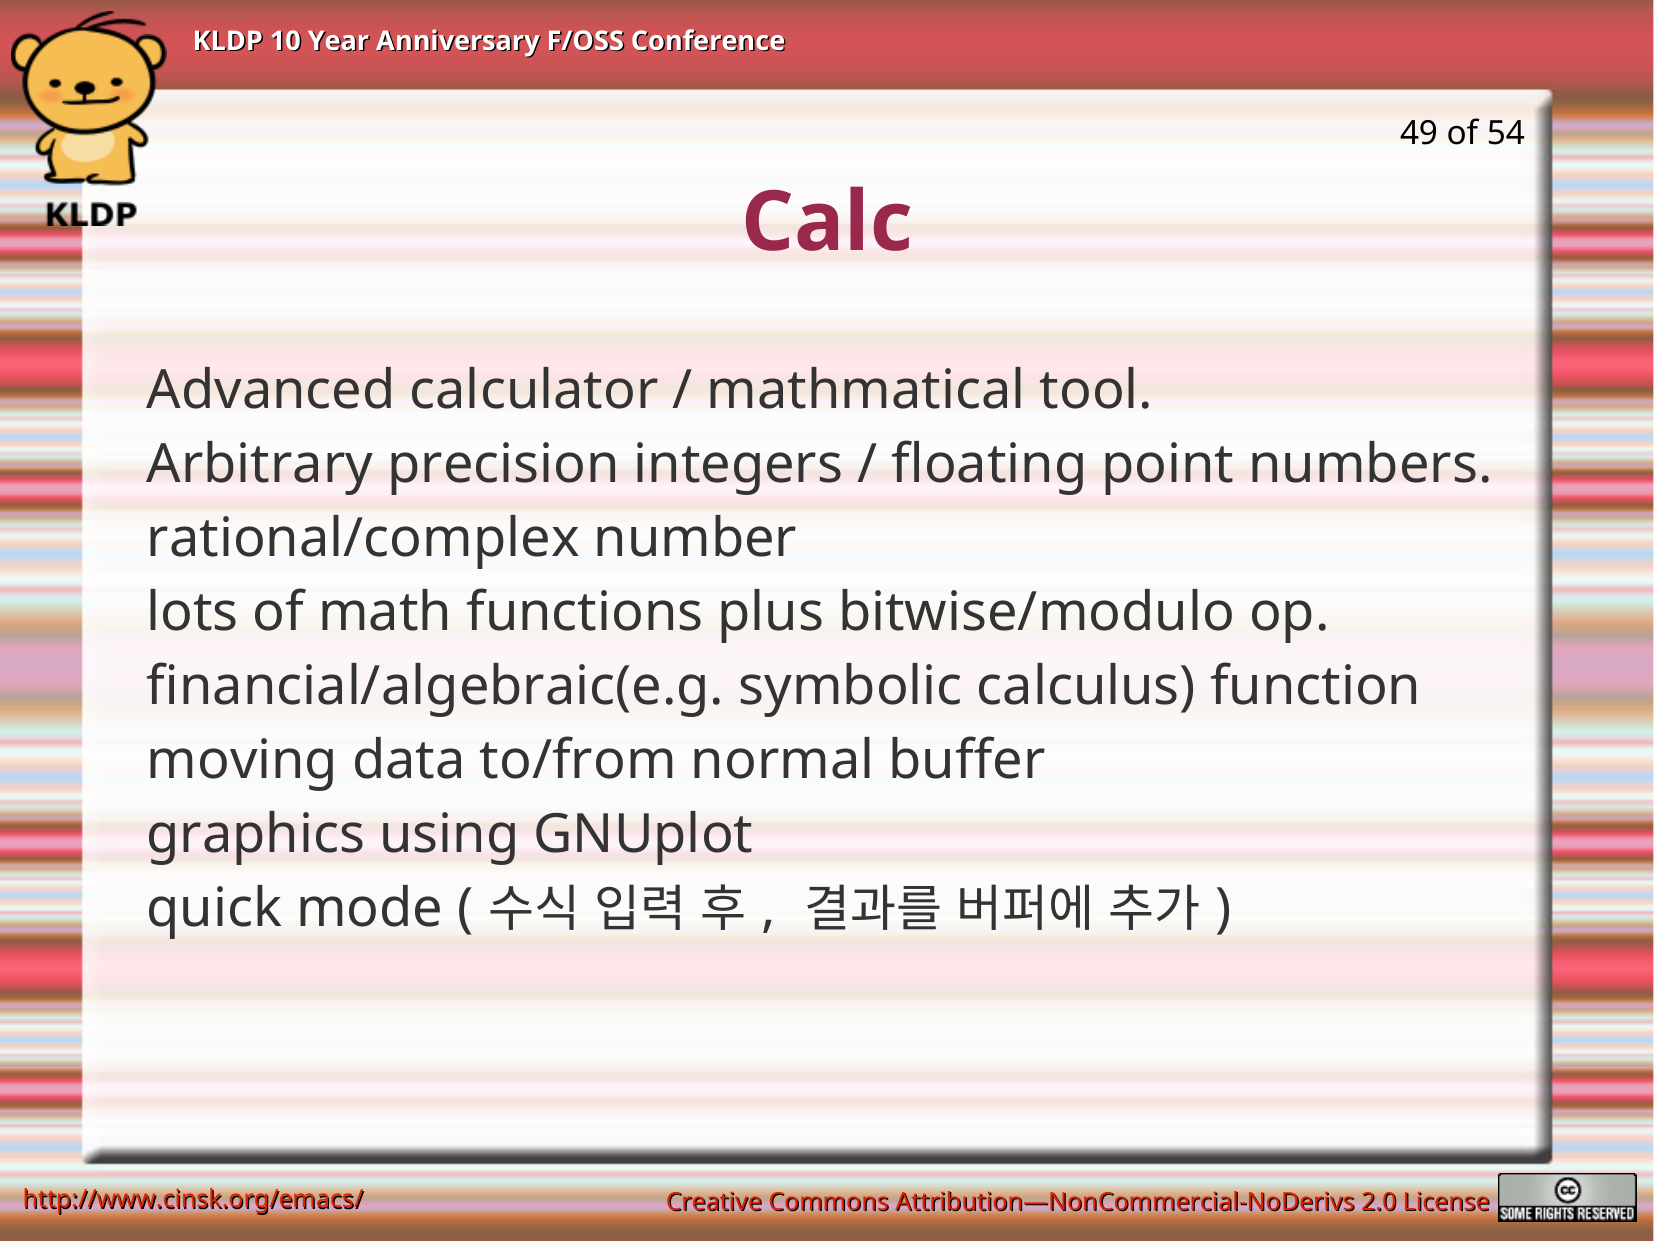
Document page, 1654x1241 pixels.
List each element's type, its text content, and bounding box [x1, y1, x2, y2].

title Calc [121, 114, 1534, 322]
list Advanced calculator / mathmatical tool. Arbitrary precision integers / floating point numbers. rational/complex number lots of math functions plus bitwise/modulo op. financial/algebraic(e.g. symbolic calculus) function moving data to/from normal buffer graphics using GNUplot quick mode (수식 입력 후, 결과를 버퍼에 추가) [134, 350, 1516, 1133]
picture [0, 0, 1654, 1241]
